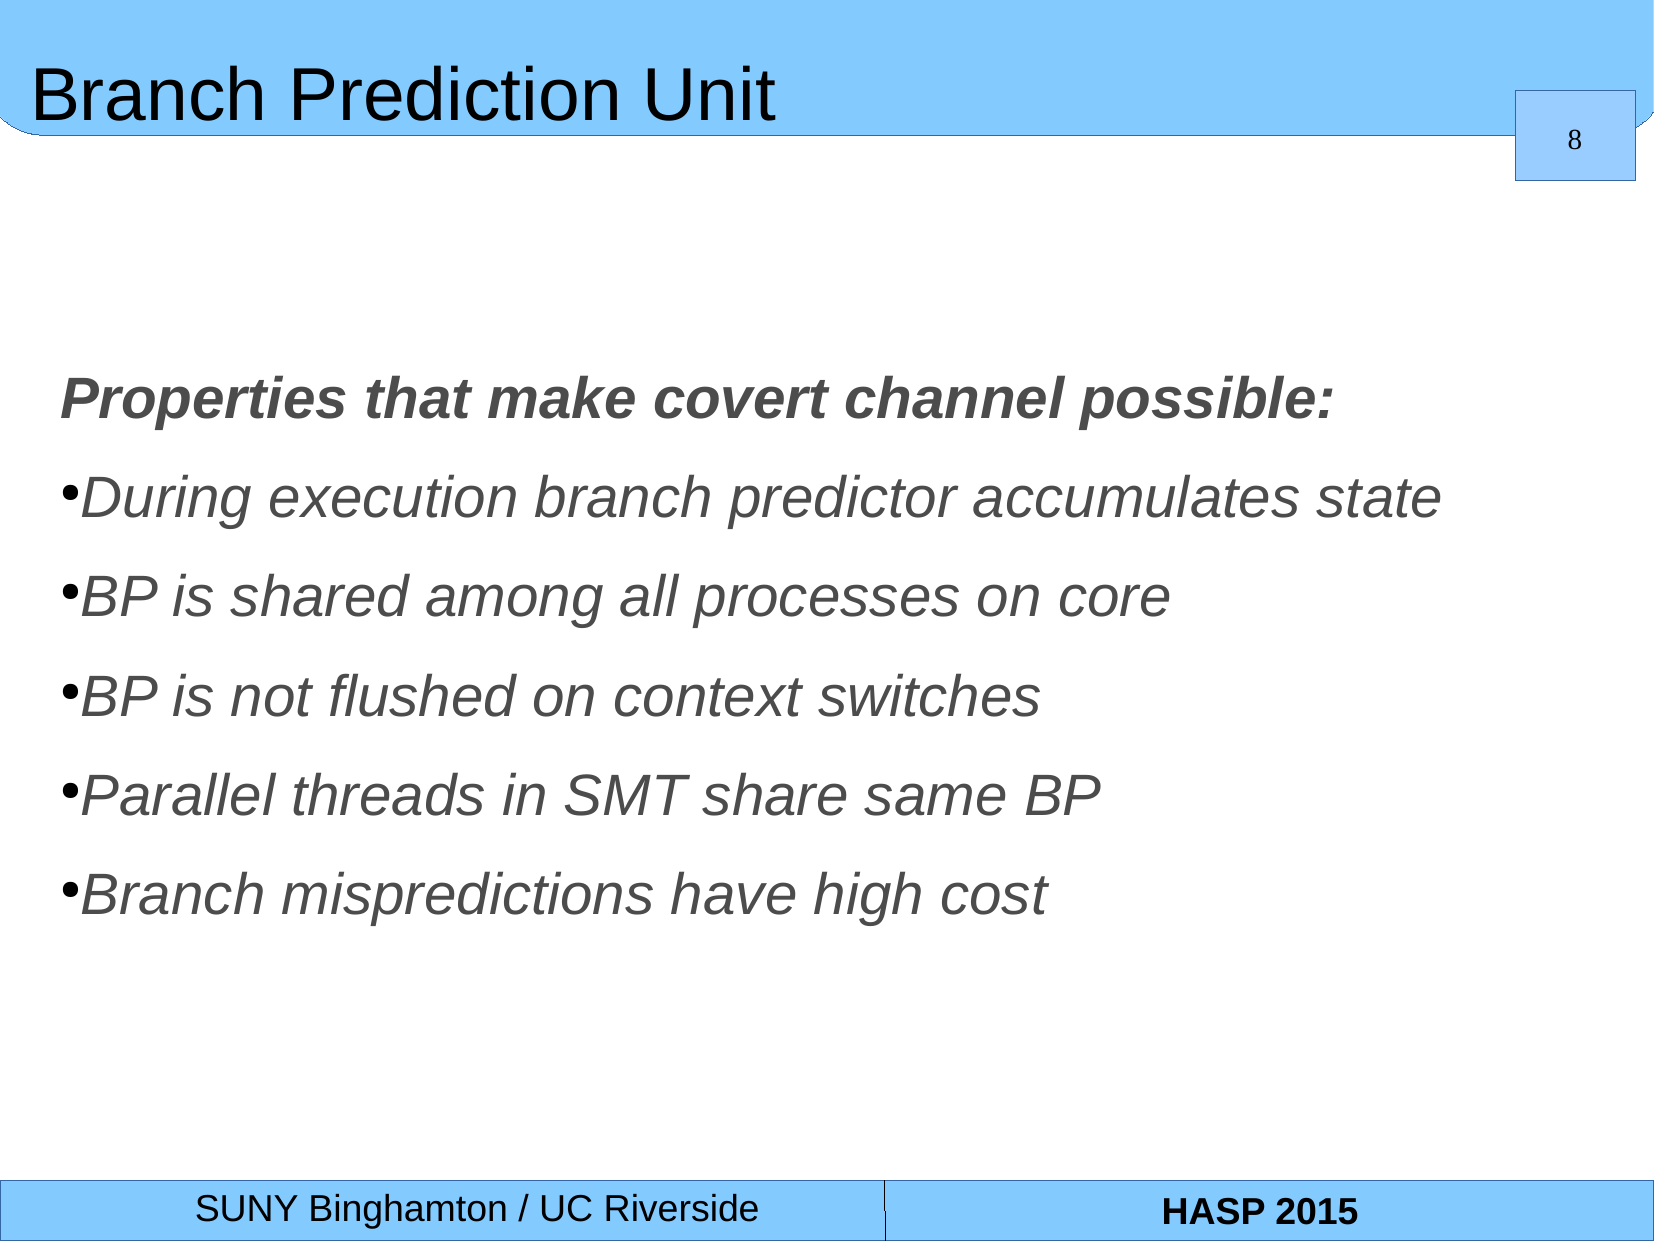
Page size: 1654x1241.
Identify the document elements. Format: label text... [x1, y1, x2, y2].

title Branch Prediction Unit [30, 45, 1636, 131]
text_box [1515, 131, 1636, 166]
list Properties that make covert channel possible: During execution branch predictor accumulates state BP is shared among all processes on core BP is not flushed on context switches Parallel threads in SMT share same BP Branch mispredictions have high cost [60, 360, 1654, 1241]
